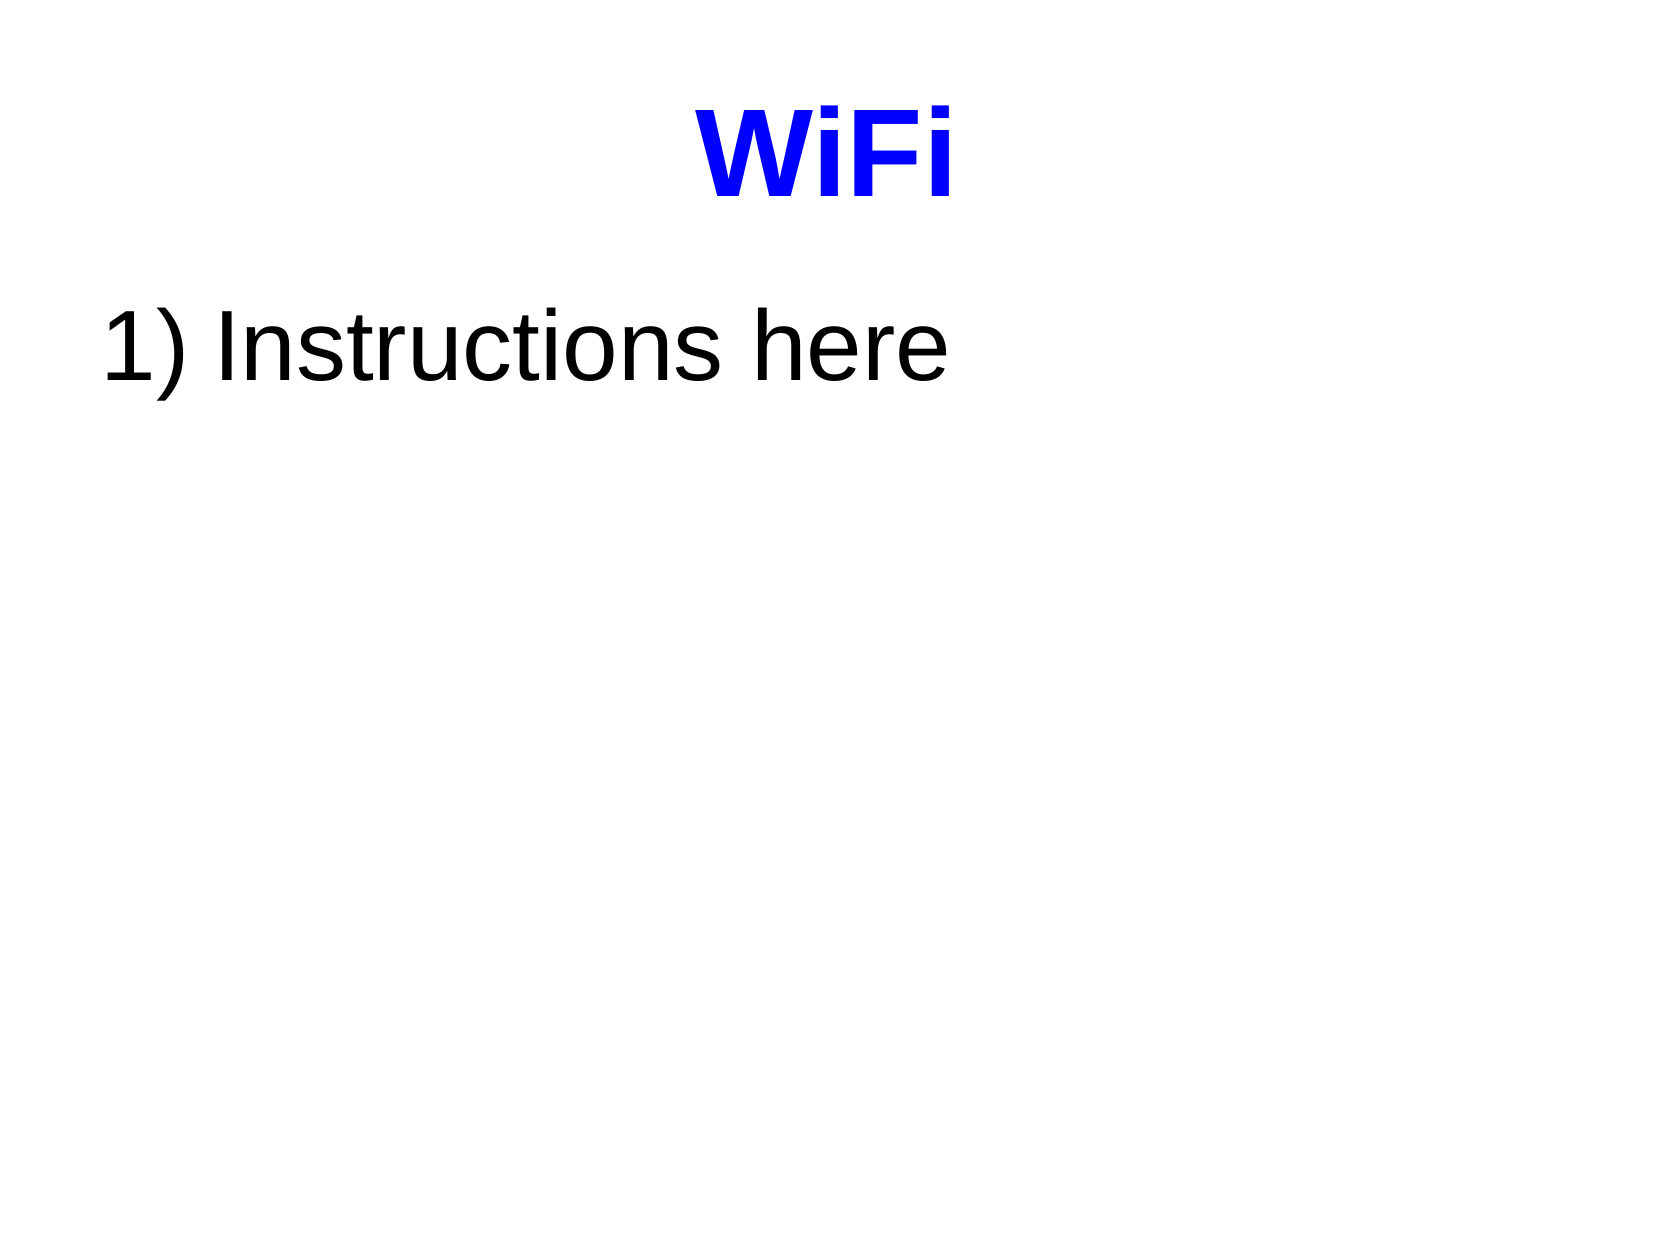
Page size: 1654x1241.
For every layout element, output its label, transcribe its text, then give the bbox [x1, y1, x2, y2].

title WiFi [82, 49, 1571, 257]
list Instructions here [82, 290, 1591, 1010]
